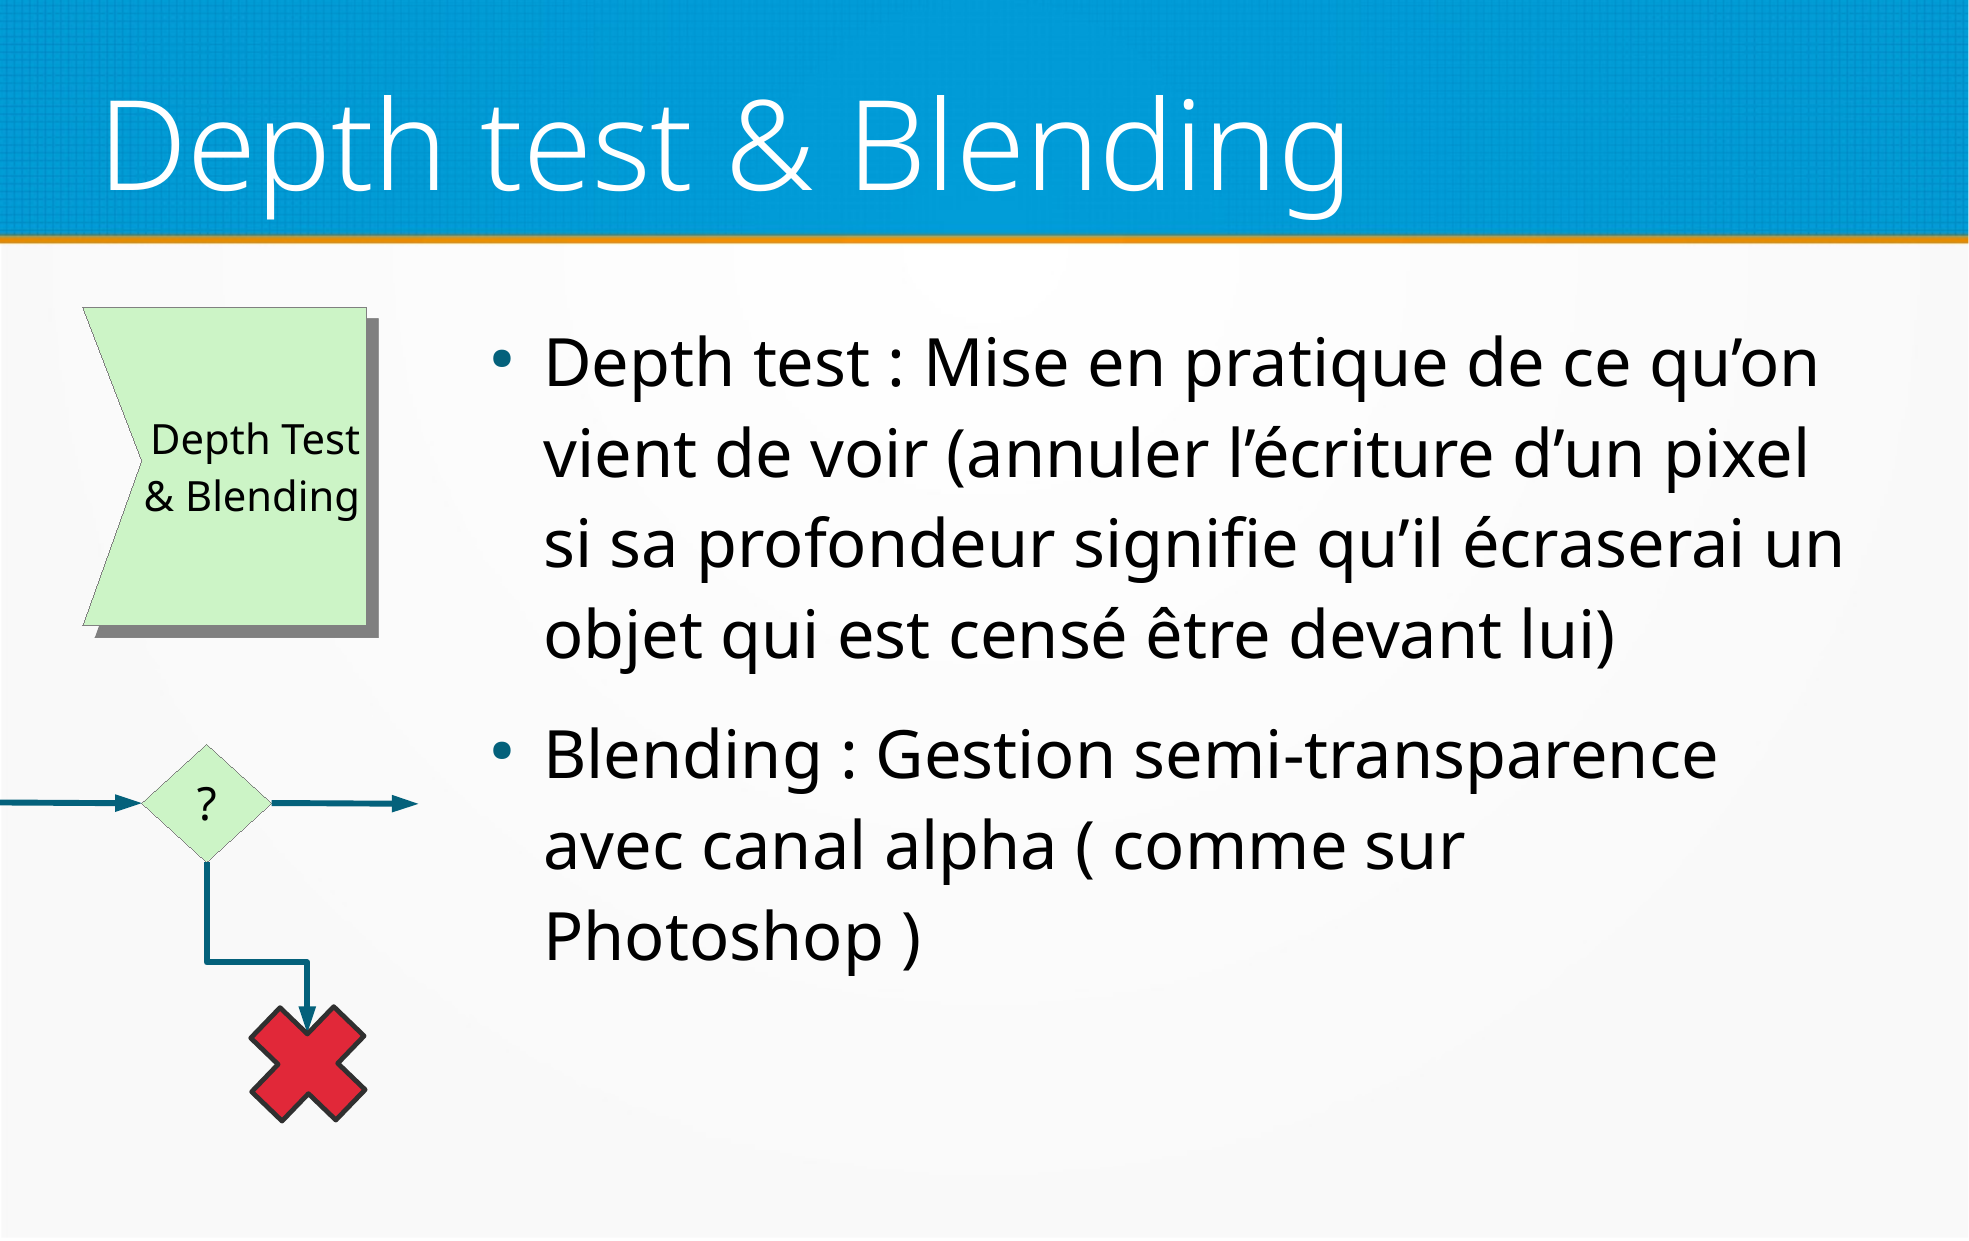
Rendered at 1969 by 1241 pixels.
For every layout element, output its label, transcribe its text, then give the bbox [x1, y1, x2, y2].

text_box [250, 1006, 366, 1122]
title Depth test & Blending [98, 19, 1870, 227]
list Depth test : Mise en pratique de ce qu’on vient de voir (annuler l’écriture d’un pixel si sa profondeur signifie qu’il écraserai un objet qui est censé être devant lui) Blending : Gestion semi-transparence avec canal alpha ( comme sur Photoshop ) [472, 315, 1861, 1081]
picture [0, 233, 1969, 1241]
text_box ? [142, 744, 271, 862]
text_box Depth Test & Blending [82, 307, 367, 626]
